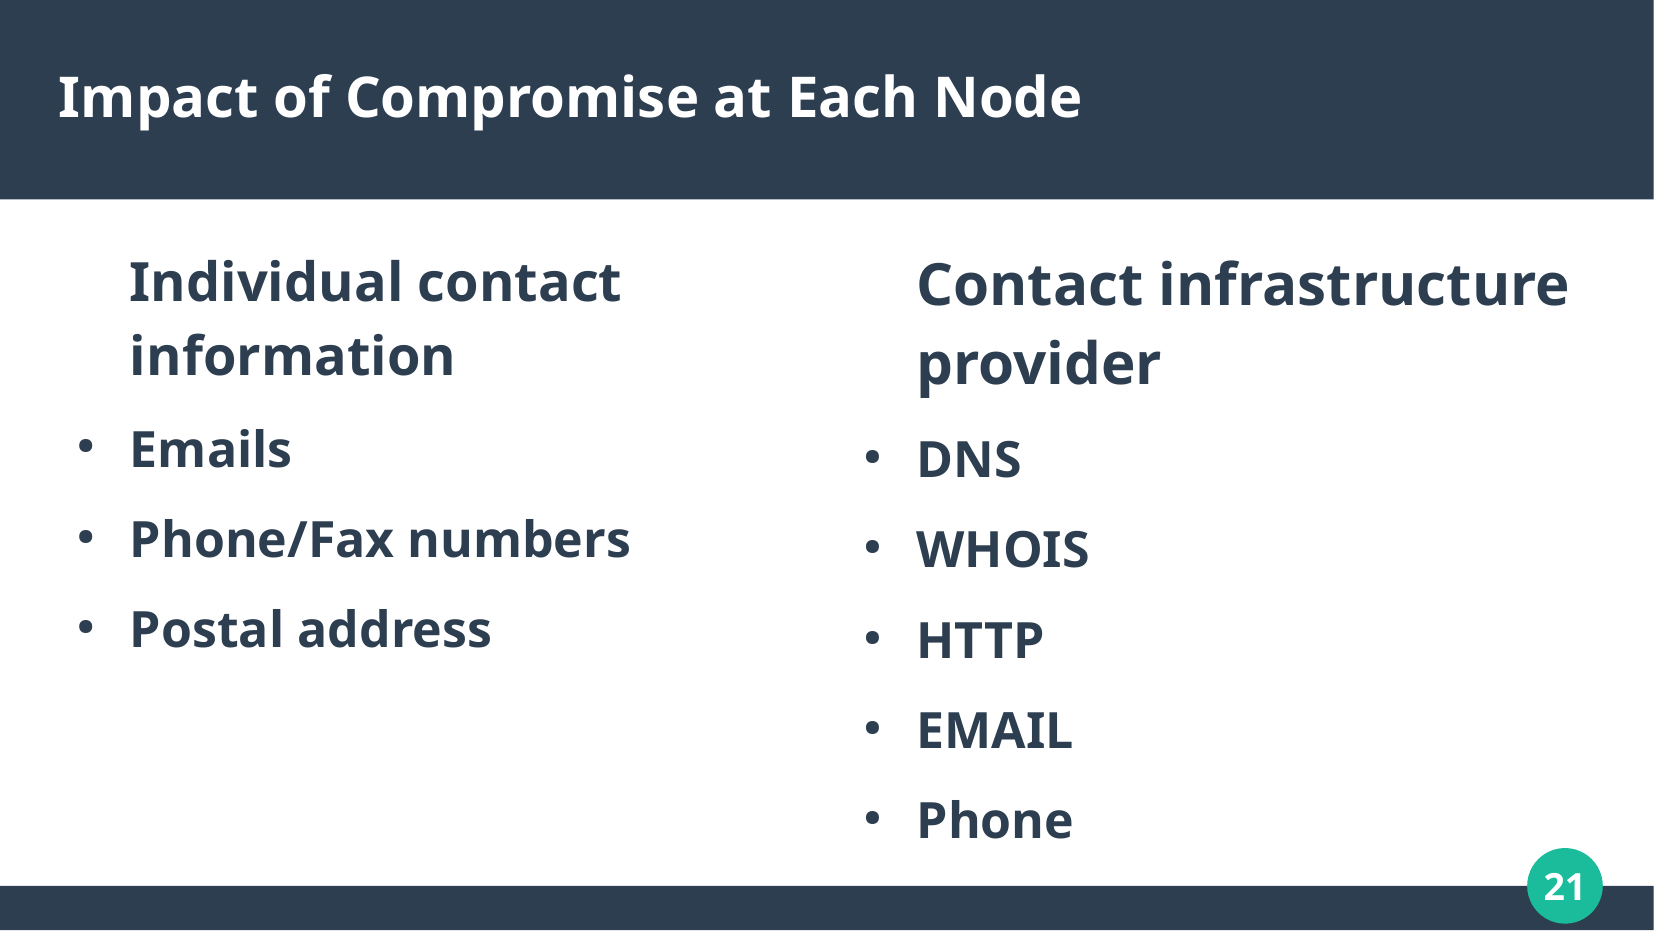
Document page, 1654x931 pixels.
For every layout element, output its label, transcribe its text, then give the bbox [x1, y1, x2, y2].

title Impact of Compromise at Each Node [59, 37, 1595, 155]
list Individual contact information Emails Phone/Fax numbers Postal address [59, 243, 809, 864]
list Contact infrastructure provider DNS WHOIS HTTP EMAIL Phone [845, 243, 1596, 864]
